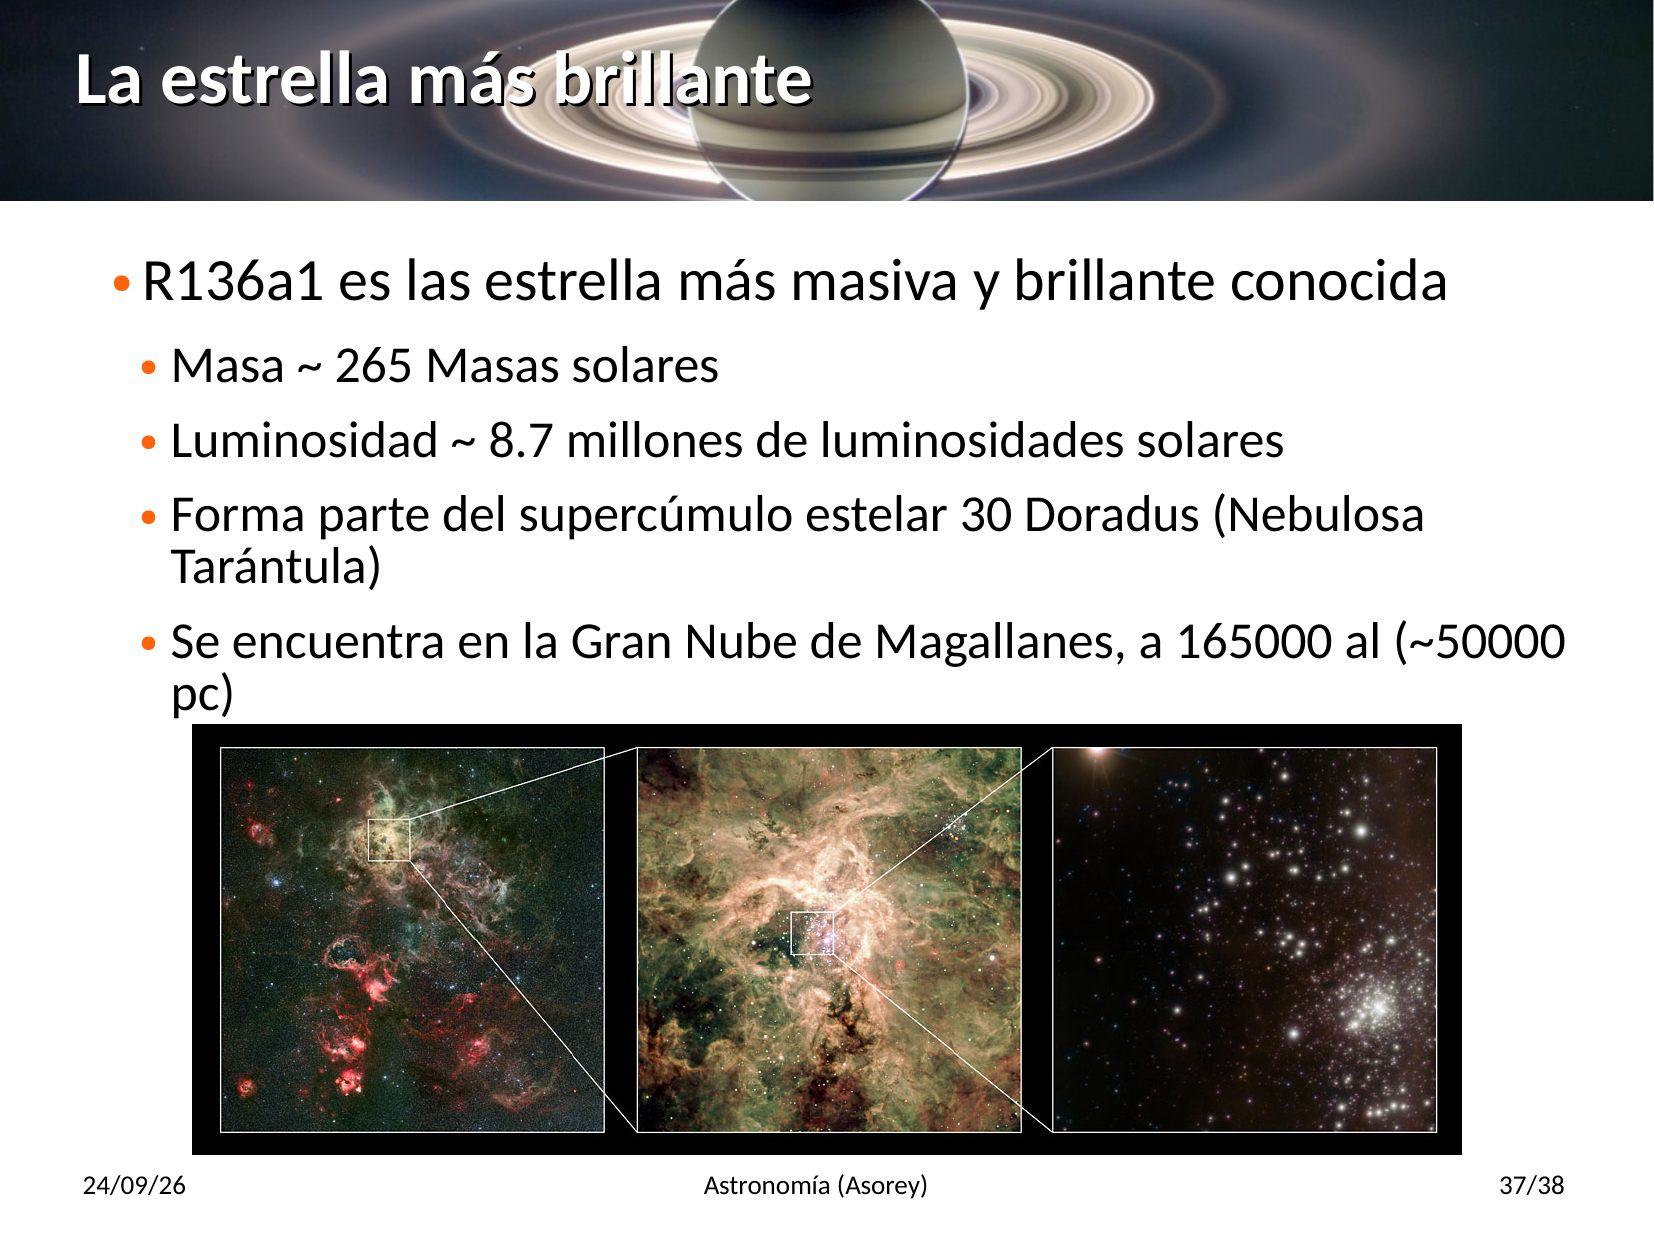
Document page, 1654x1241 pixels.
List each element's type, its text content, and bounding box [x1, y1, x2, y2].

title La estrella más brillante [75, 19, 1564, 151]
picture [192, 724, 1462, 1155]
picture [0, 0, 1654, 201]
list R136a1 es las estrella más masiva y brillante conocida Masa ~ 265 Masas solares Luminosidad ~ 8.7 millones de luminosidades solares Forma parte del supercúmulo estelar 30 Doradus (Nebulosa Tarántula) Se encuentra en la Gran Nube de Magallanes, a 165000 al (~50000 pc) [82, 255, 1571, 726]
